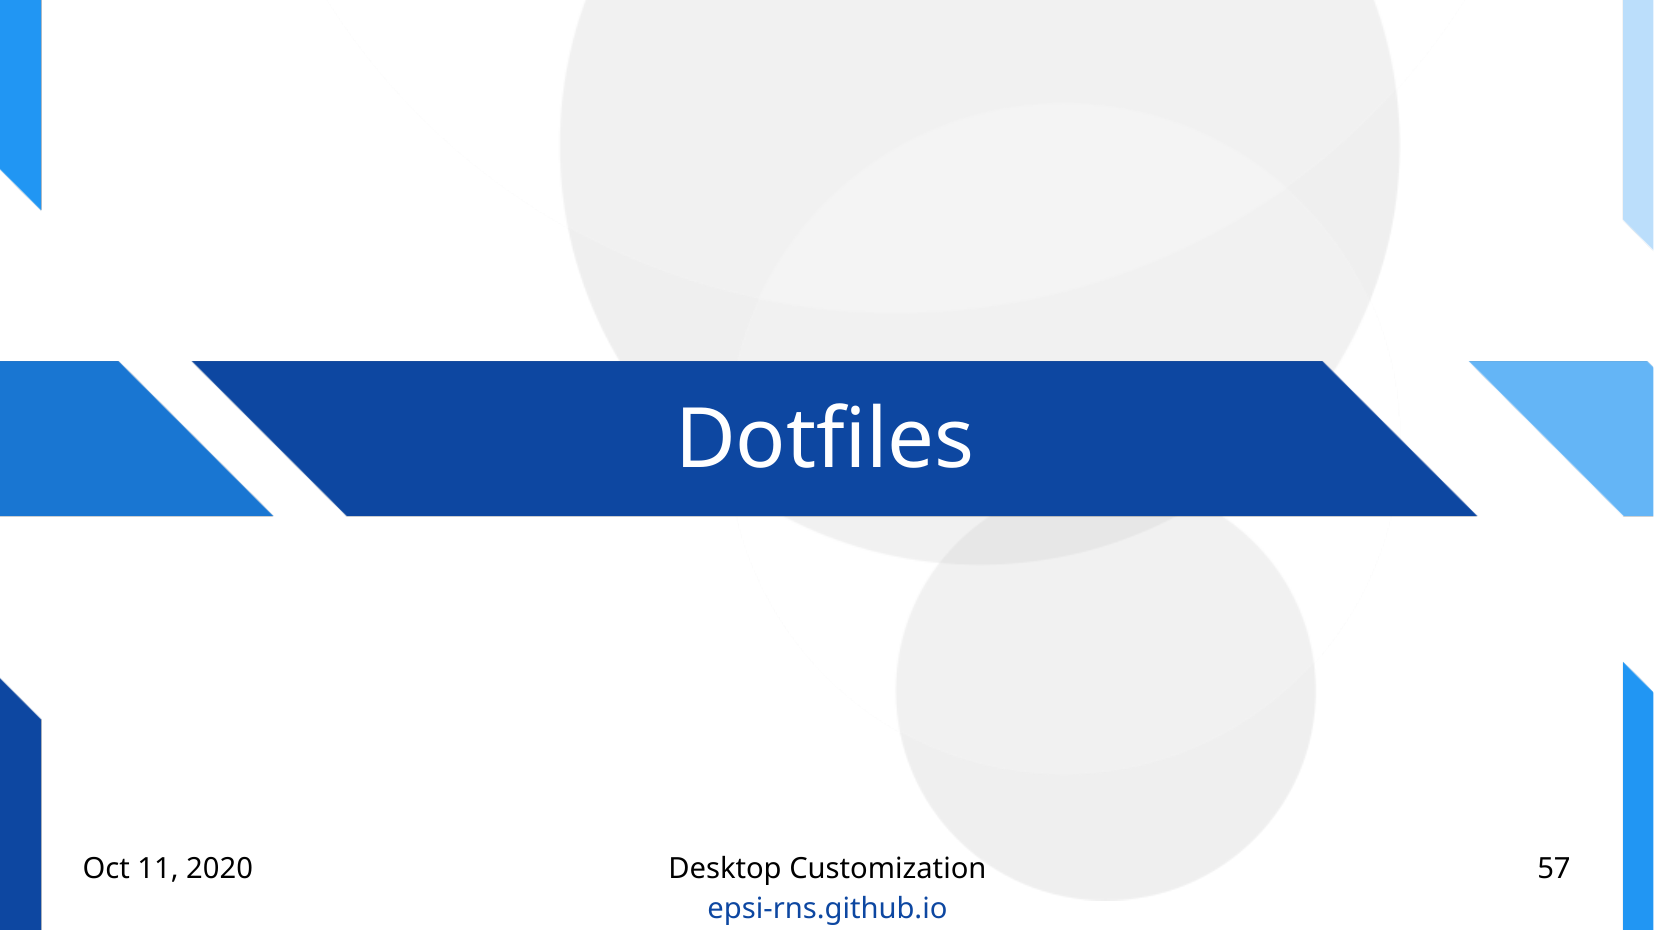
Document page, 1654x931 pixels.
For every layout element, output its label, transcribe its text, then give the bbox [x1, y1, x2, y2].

title Dotfiles [82, 360, 1568, 511]
picture [0, 0, 1654, 930]
